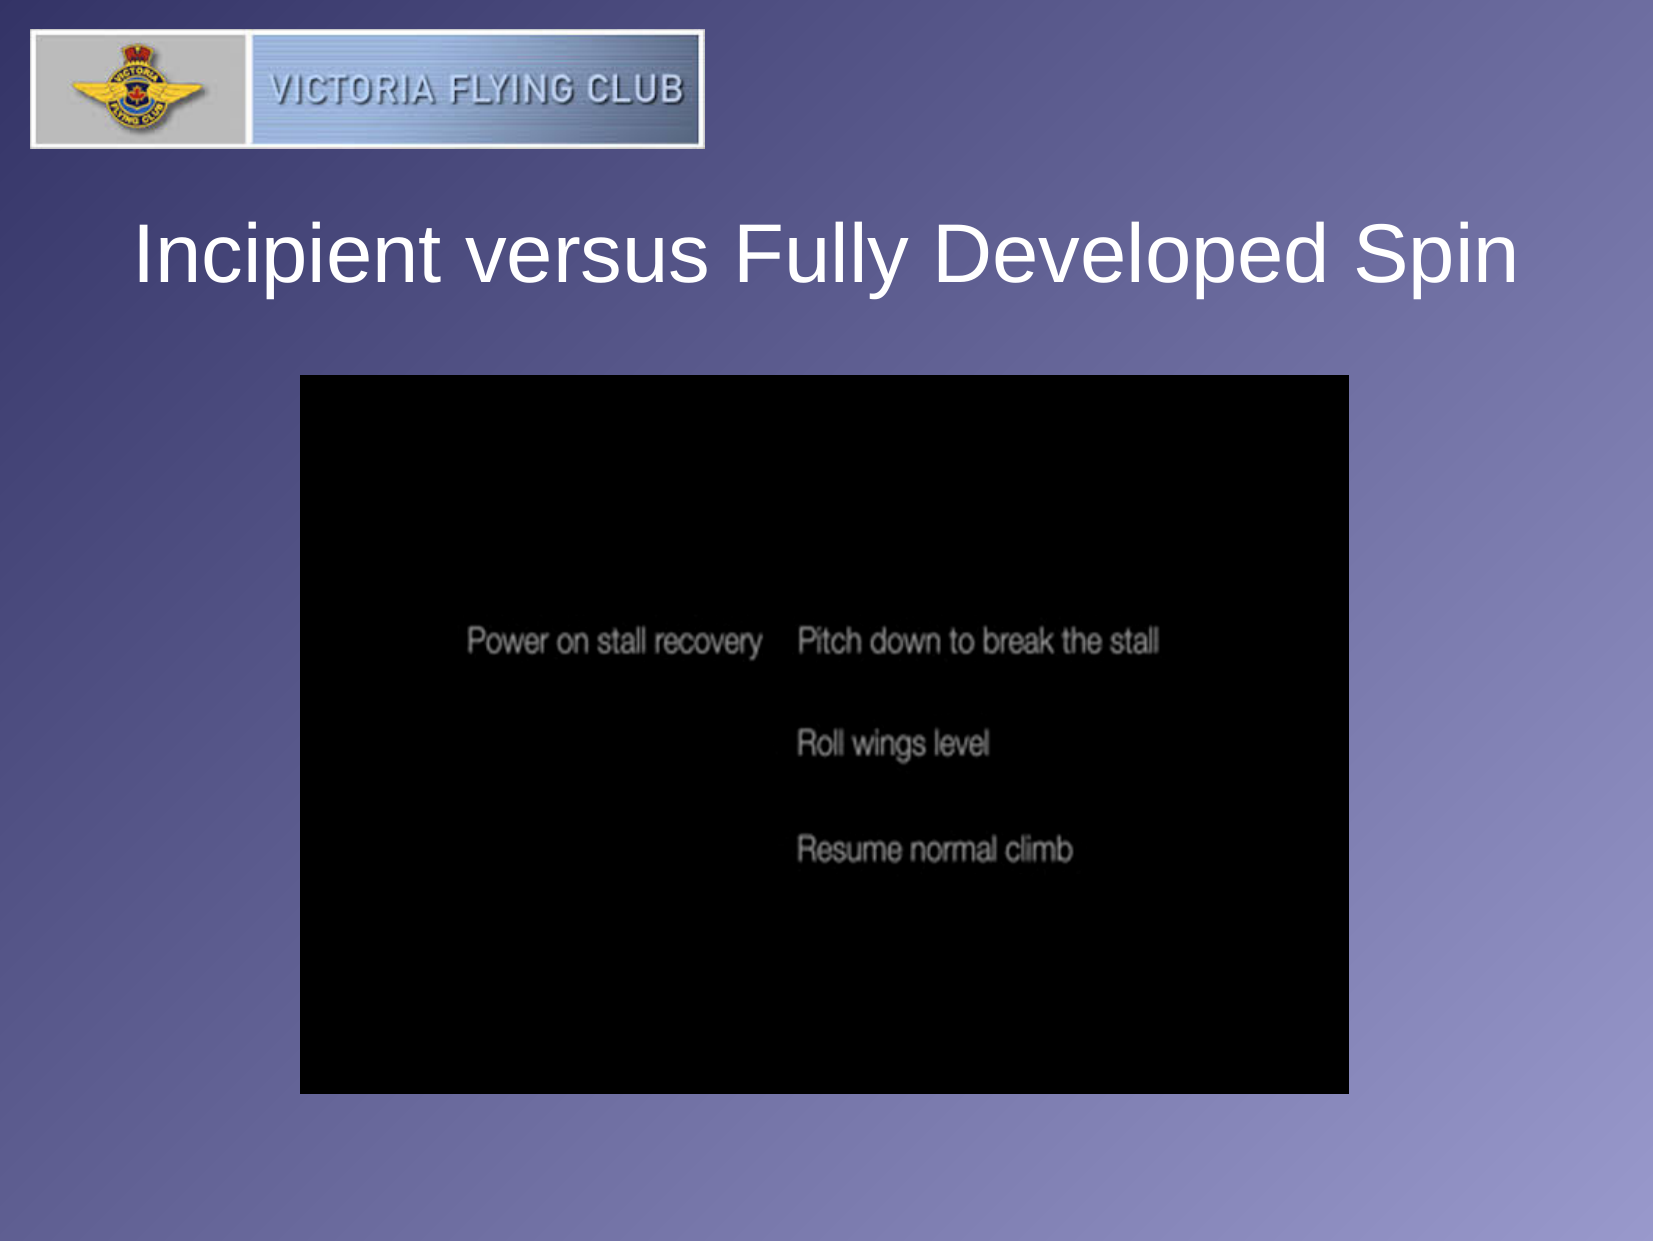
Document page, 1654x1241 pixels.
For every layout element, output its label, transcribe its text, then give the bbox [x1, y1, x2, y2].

title Incipient versus Fully Developed Spin [82, 150, 1571, 358]
text_box [299, 375, 1350, 1095]
picture [30, 29, 705, 149]
